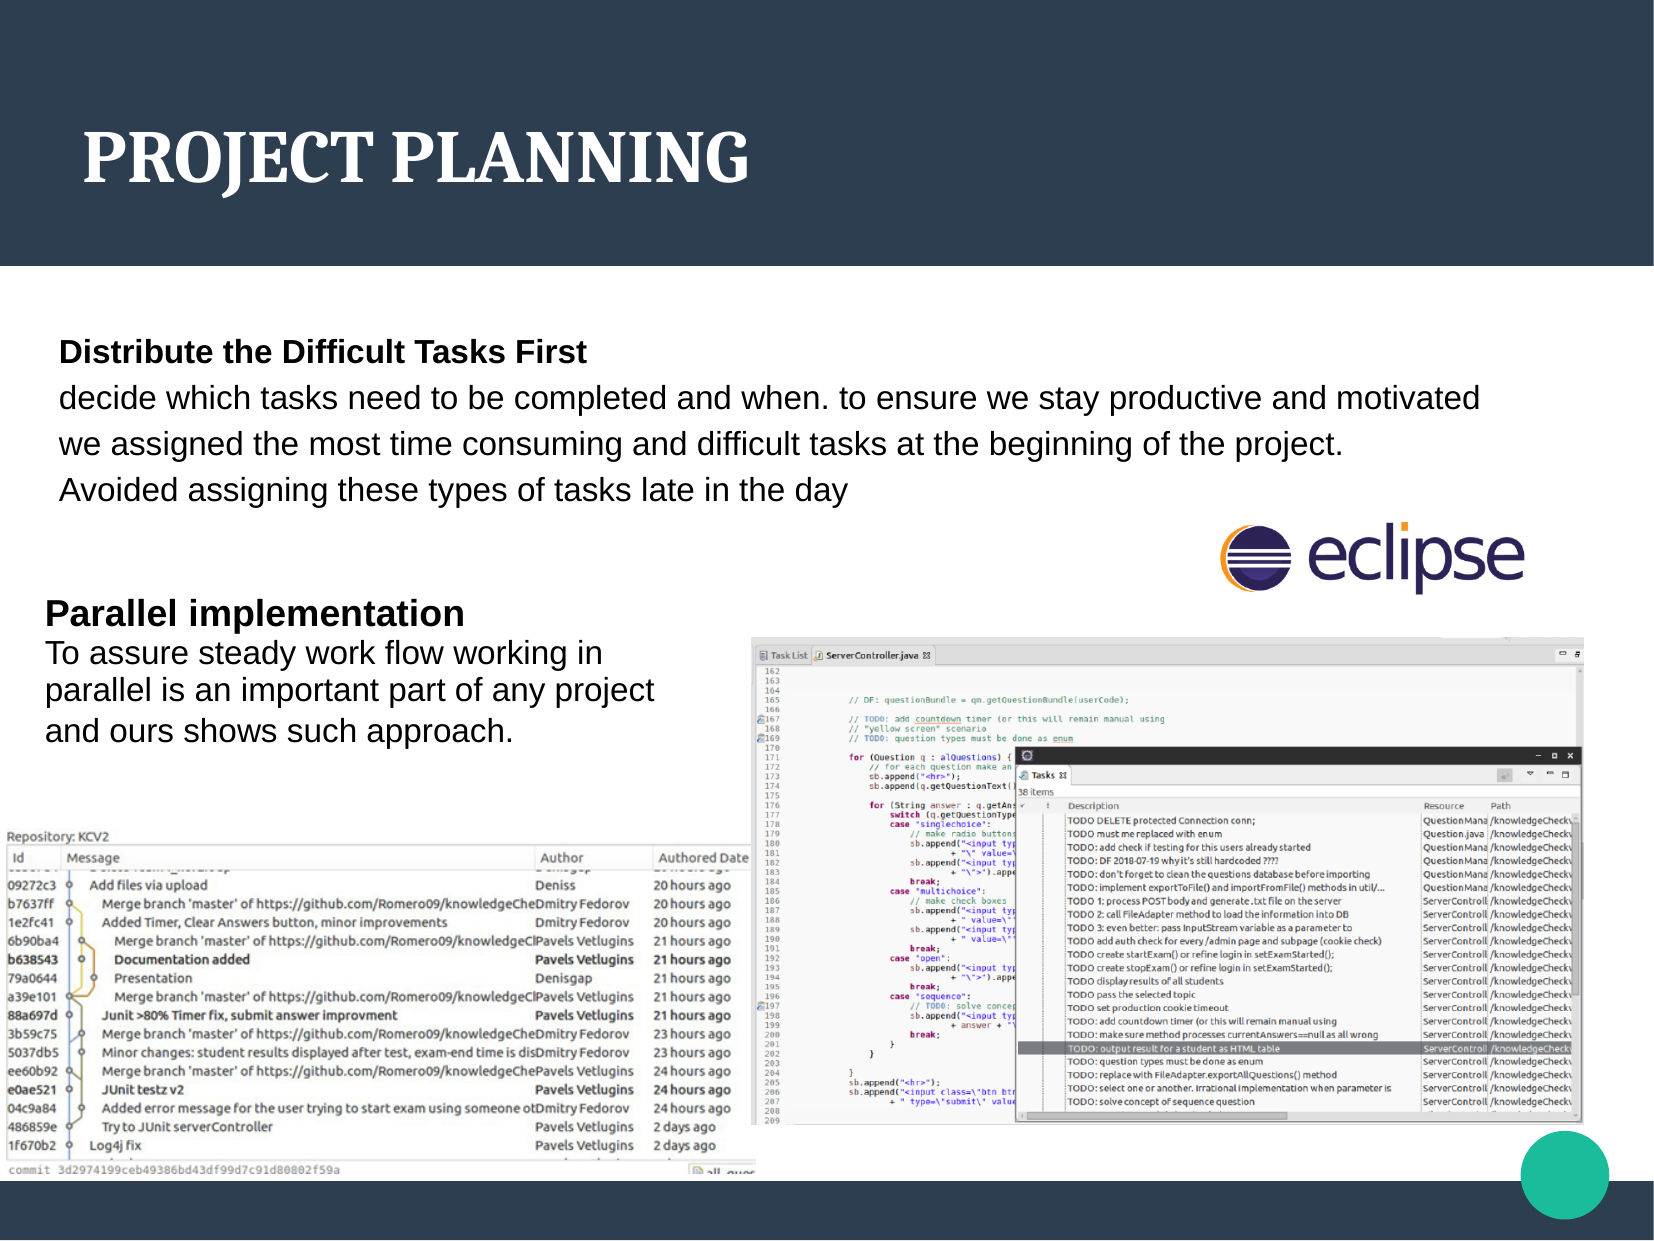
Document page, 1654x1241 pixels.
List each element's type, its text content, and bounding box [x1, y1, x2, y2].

list Distribute the Difficult Tasks First decide which tasks need to be completed and when. to ensure we stay productive and motivated we assigned the most time consuming and difficult tasks at the beginning of the project. Avoided assigning these types of tasks late in the day [59, 324, 1595, 1152]
text_box Parallel implementation To assure steady work flow working in parallel is an important part of any project and ours shows such approach. [30, 585, 691, 758]
picture [5, 637, 1584, 1174]
picture [1191, 506, 1553, 610]
title PROJECT PLANNING [82, 49, 1571, 257]
